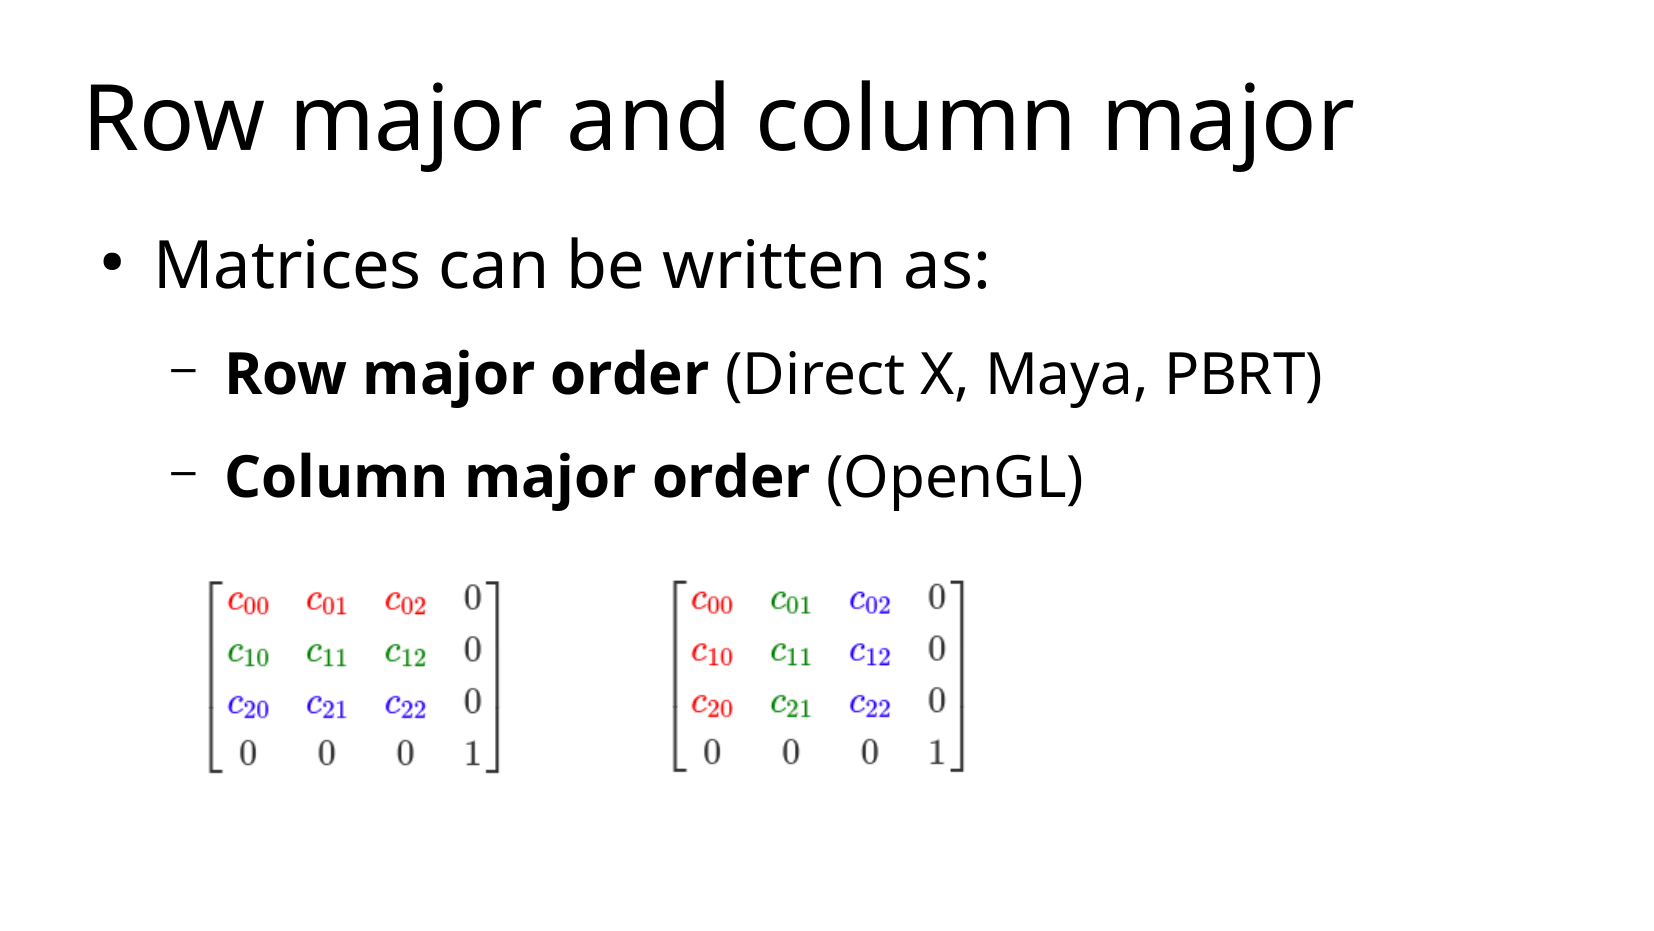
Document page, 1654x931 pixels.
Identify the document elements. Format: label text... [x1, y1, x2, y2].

picture [195, 569, 516, 789]
title Row major and column major [82, 37, 1571, 193]
list Matrices can be written as: Row major order (Direct X, Maya, PBRT) Column major order (OpenGL) [82, 217, 1571, 758]
picture [659, 570, 976, 781]
